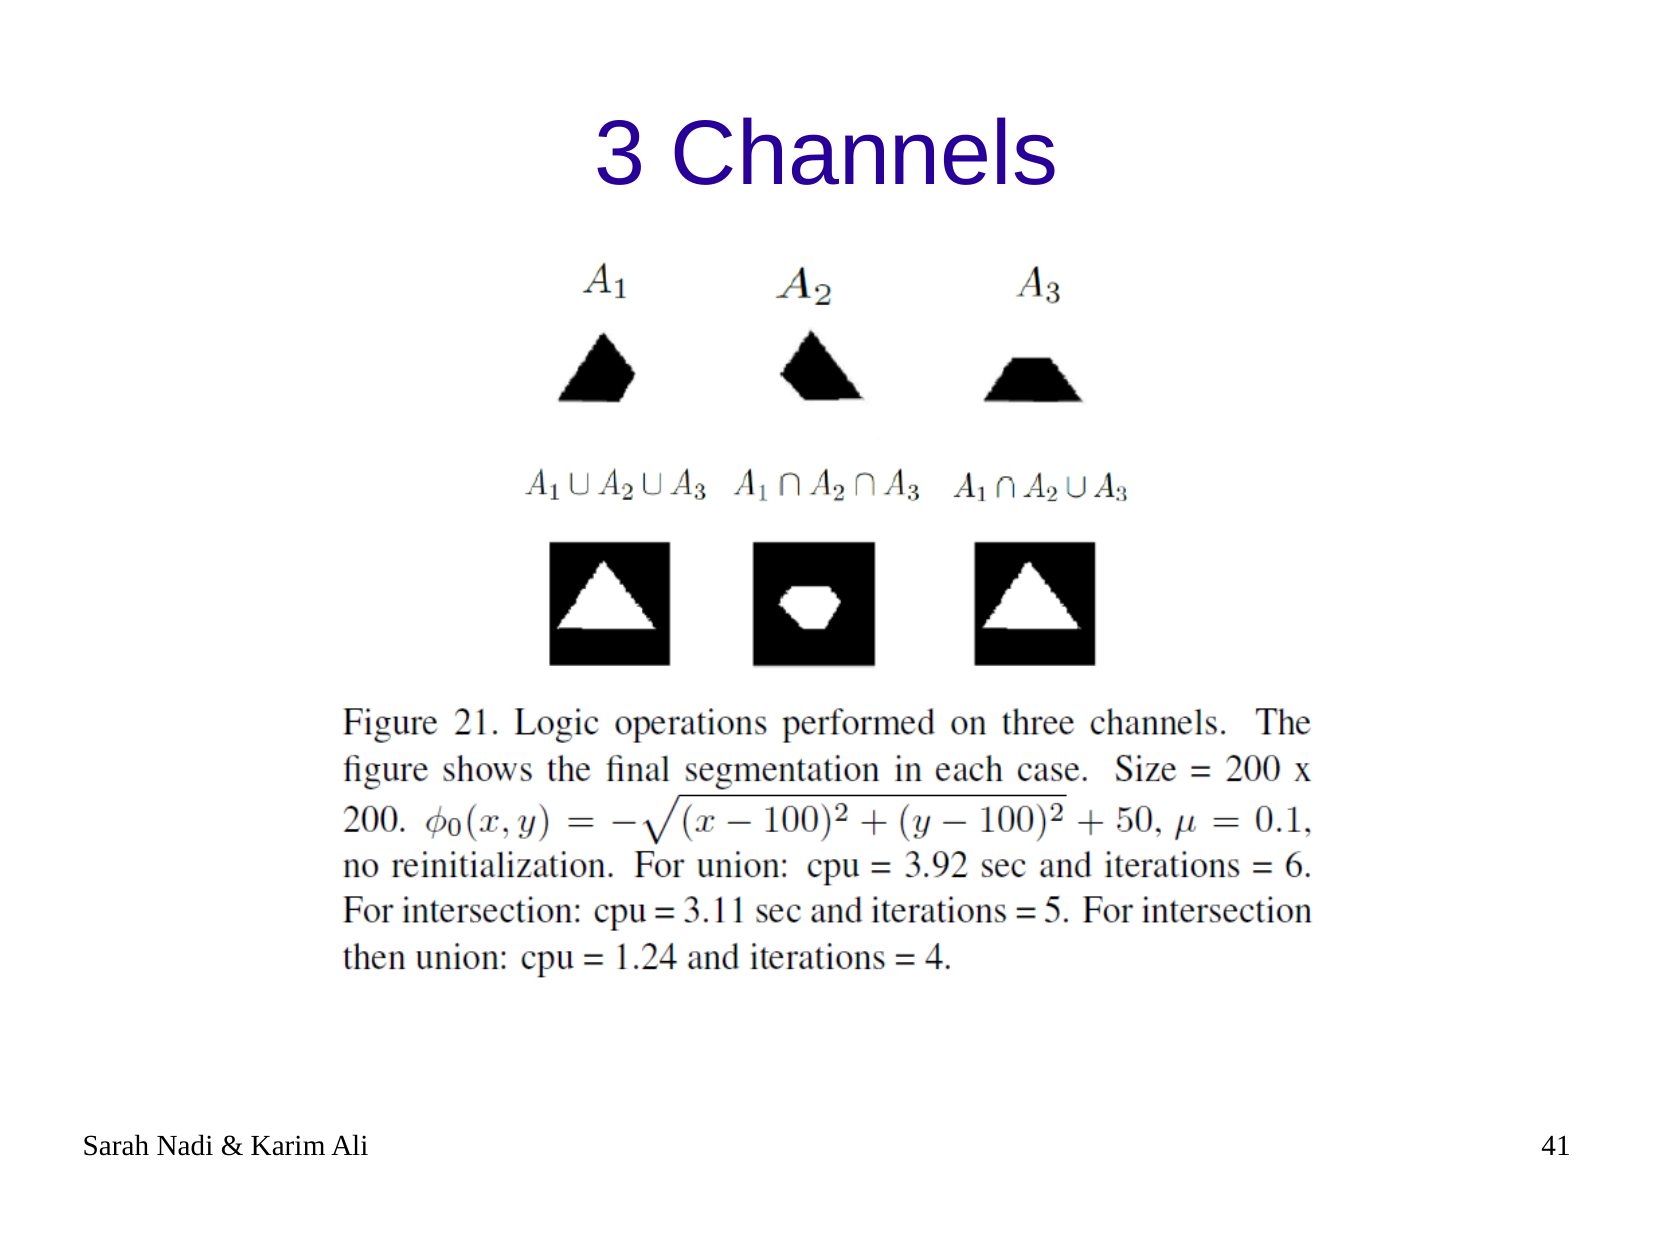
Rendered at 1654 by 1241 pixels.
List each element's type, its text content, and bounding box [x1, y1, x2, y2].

title 3 Channels [82, 56, 1571, 250]
picture [332, 257, 1322, 983]
